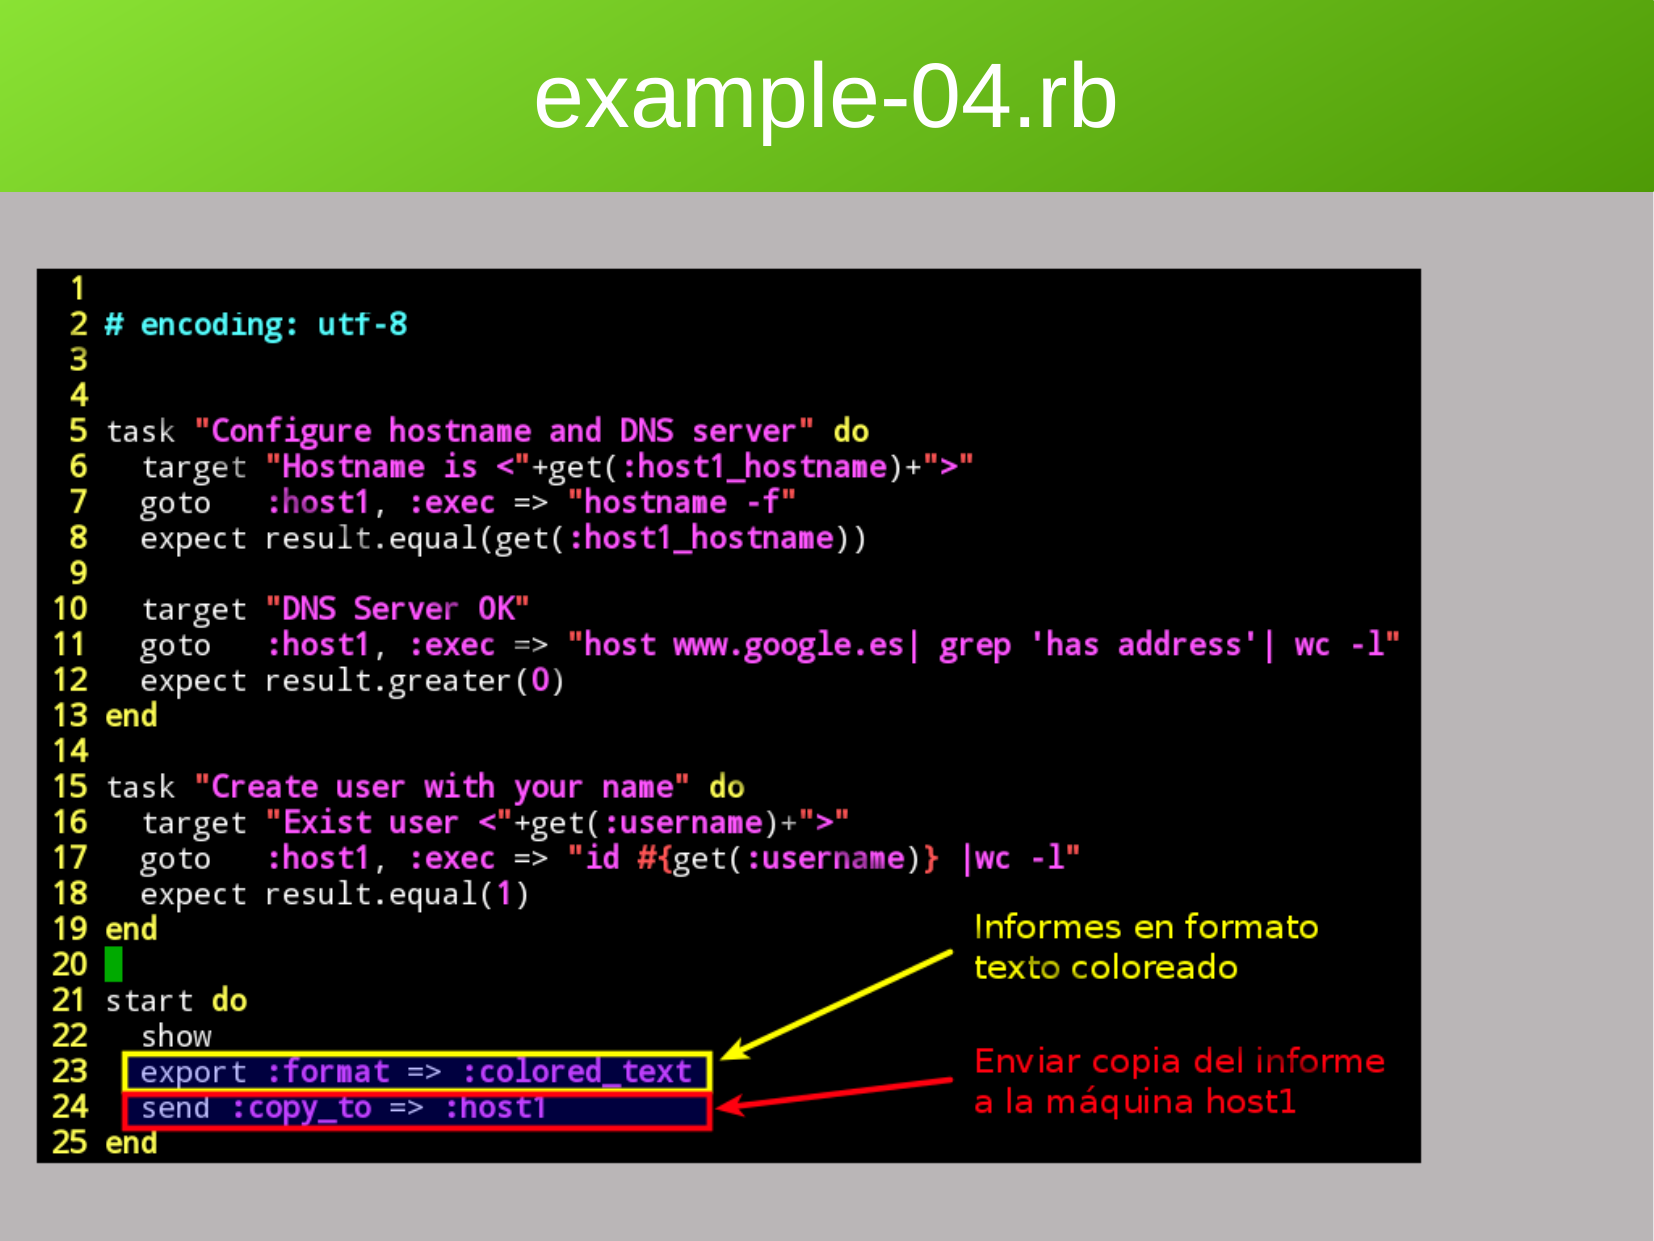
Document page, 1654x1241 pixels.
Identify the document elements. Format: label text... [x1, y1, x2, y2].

picture [0, 192, 1654, 1241]
title example-04.rb [0, 0, 1654, 192]
